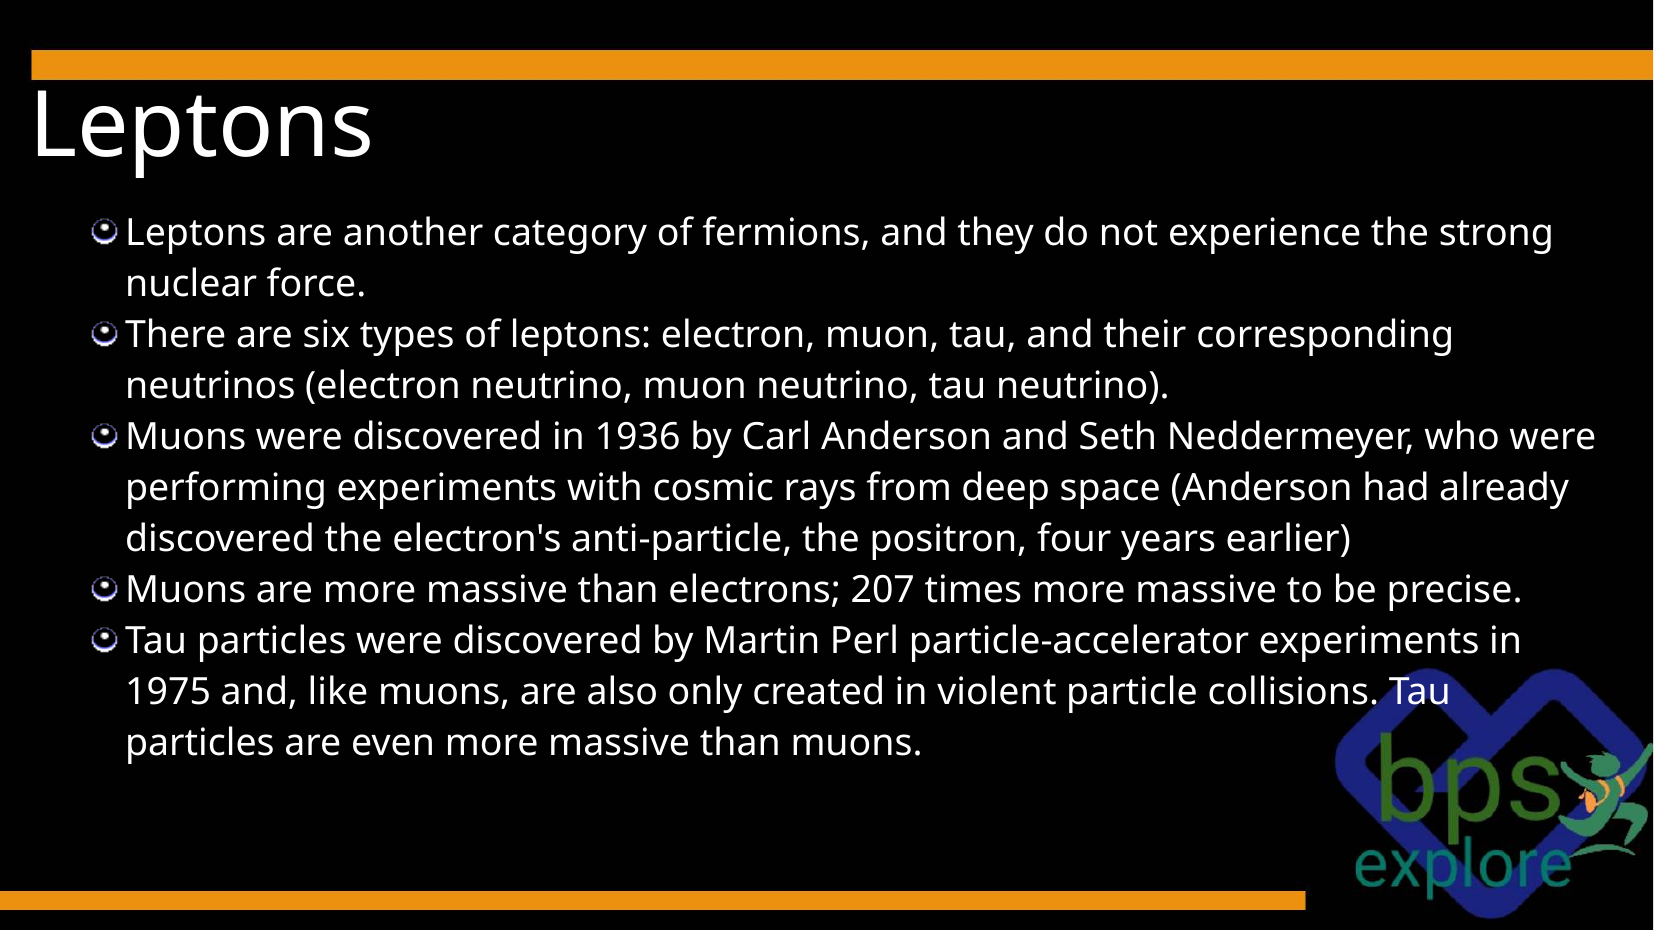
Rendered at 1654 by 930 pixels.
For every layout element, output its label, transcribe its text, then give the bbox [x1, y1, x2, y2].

picture [0, 0, 1654, 930]
text_box Leptons are another category of fermions, and they do not experience the strong nuclear force. There are six types of leptons: electron, muon, tau, and their corresponding neutrinos (electron neutrino, muon neutrino, tau neutrino). Muons were discovered in 1936 by Carl Anderson and Seth Neddermeyer, who were performing experiments with cosmic rays from deep space (Anderson had already discovered the electron's anti-particle, the positron, four years earlier) Muons are more massive than electrons; 207 times more massive to be precise. Tau particles were discovered by Martin Perl particle-accelerator experiments in 1975 and, like muons, are also only created in violent particle collisions. Tau particles are even more massive than muons. [75, 198, 1613, 826]
title Leptons [29, 42, 1518, 199]
